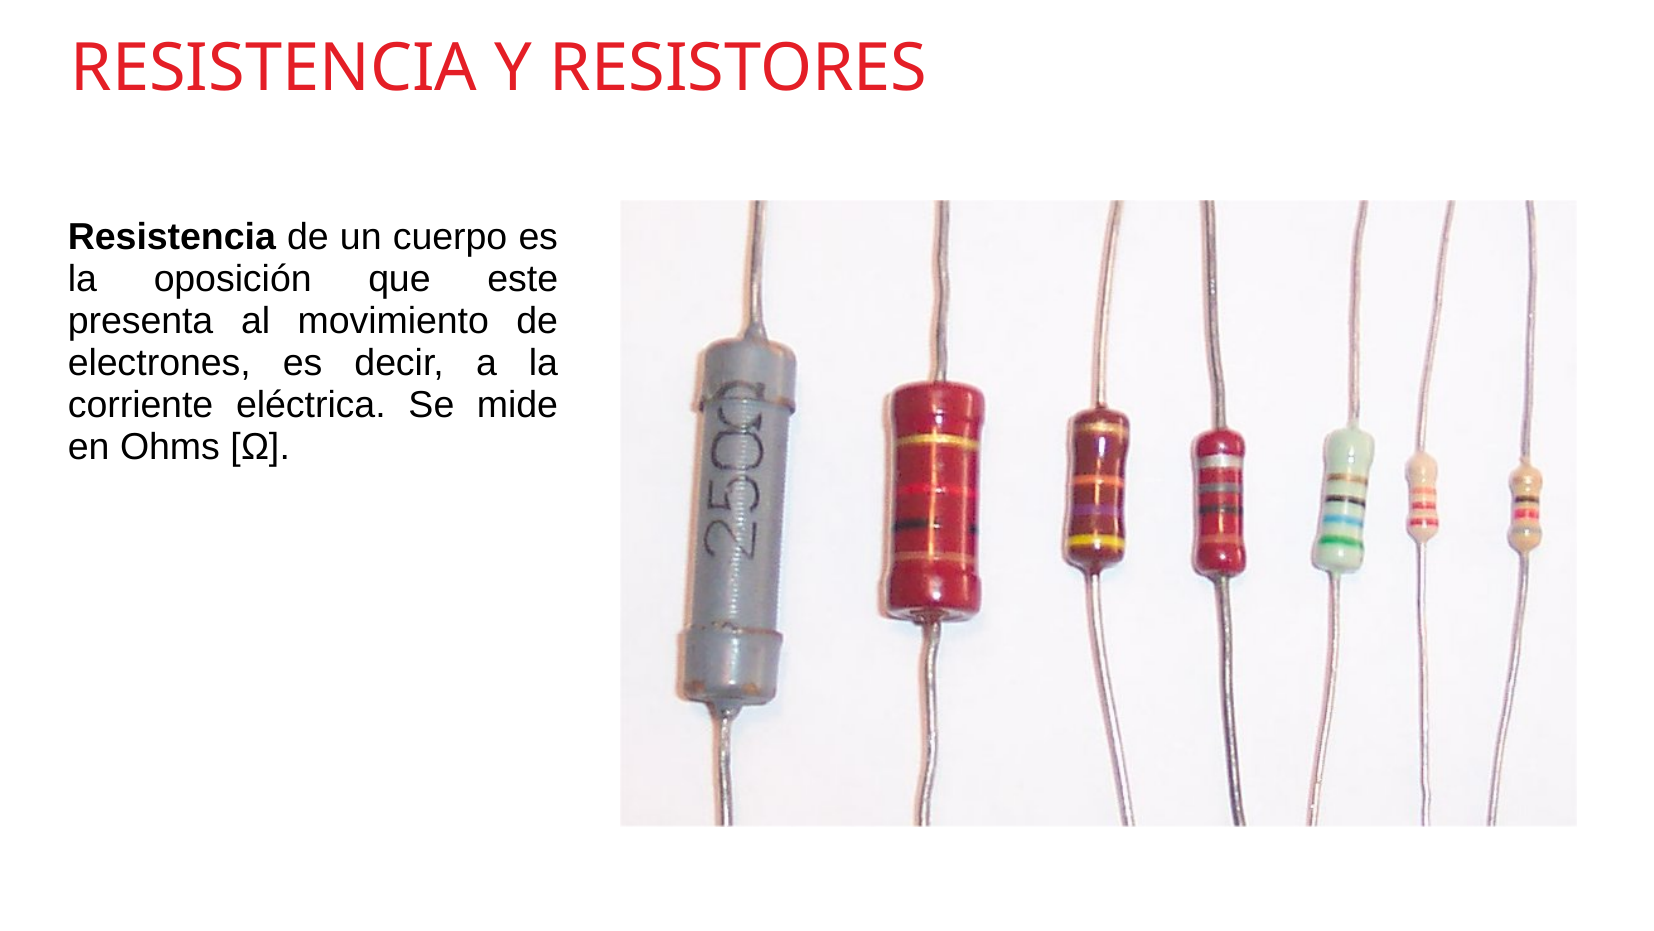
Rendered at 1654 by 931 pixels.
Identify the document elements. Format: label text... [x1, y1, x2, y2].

text_box Resistencia de un cuerpo es la oposición que este presenta al movimiento de electrones, es decir, a la corriente eléctrica. Se mide en Ohms [Ω]. [53, 208, 573, 573]
picture [620, 200, 1577, 827]
title RESISTENCIA Y RESISTORES [70, 11, 1347, 118]
